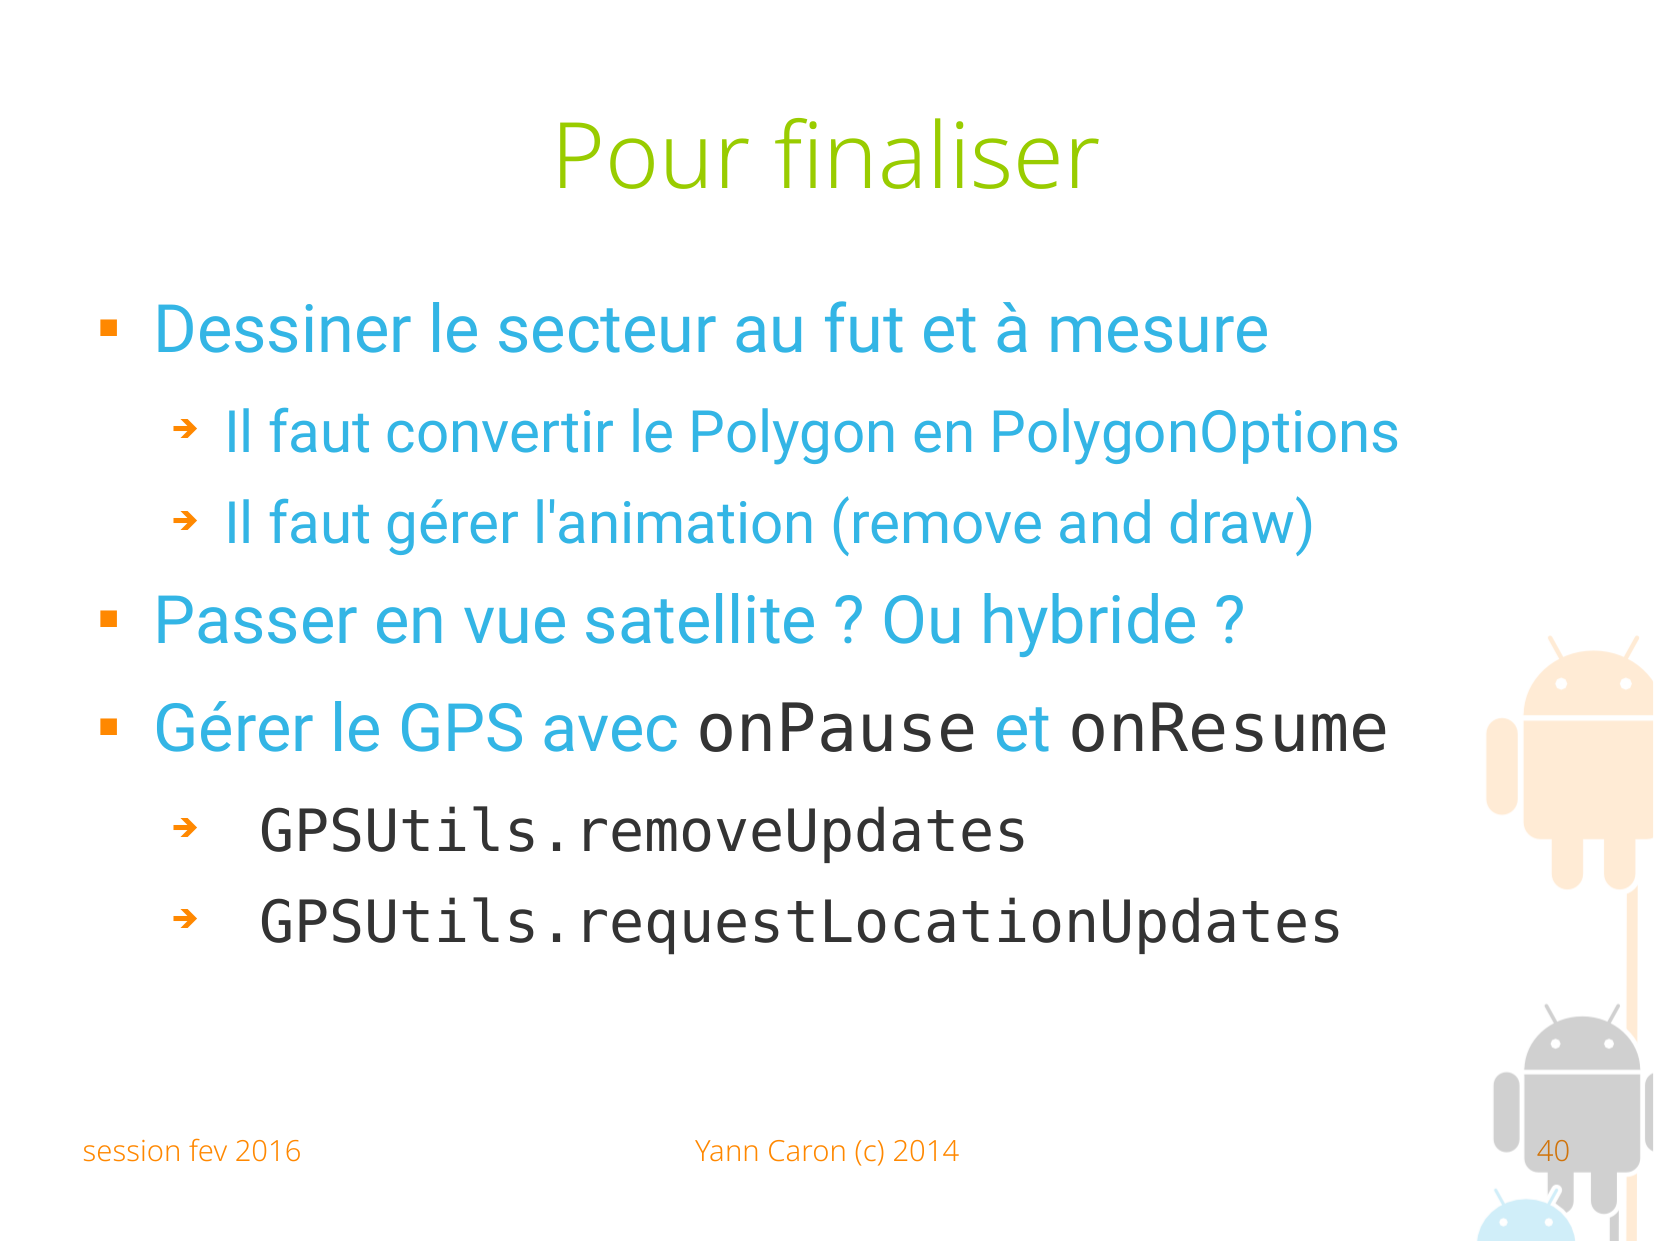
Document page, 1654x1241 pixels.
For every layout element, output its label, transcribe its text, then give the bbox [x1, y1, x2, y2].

list Dessiner le secteur au fut et à mesure Il faut convertir le Polygon en PolygonOptions Il faut gérer l'animation (remove and draw) Passer en vue satellite ? Ou hybride ? Gérer le GPS avec onPause et onResume GPSUtils.removeUpdates GPSUtils.requestLocationUpdates [82, 290, 1571, 1010]
title Pour finaliser [82, 49, 1571, 257]
picture [240, 423, 1654, 1241]
